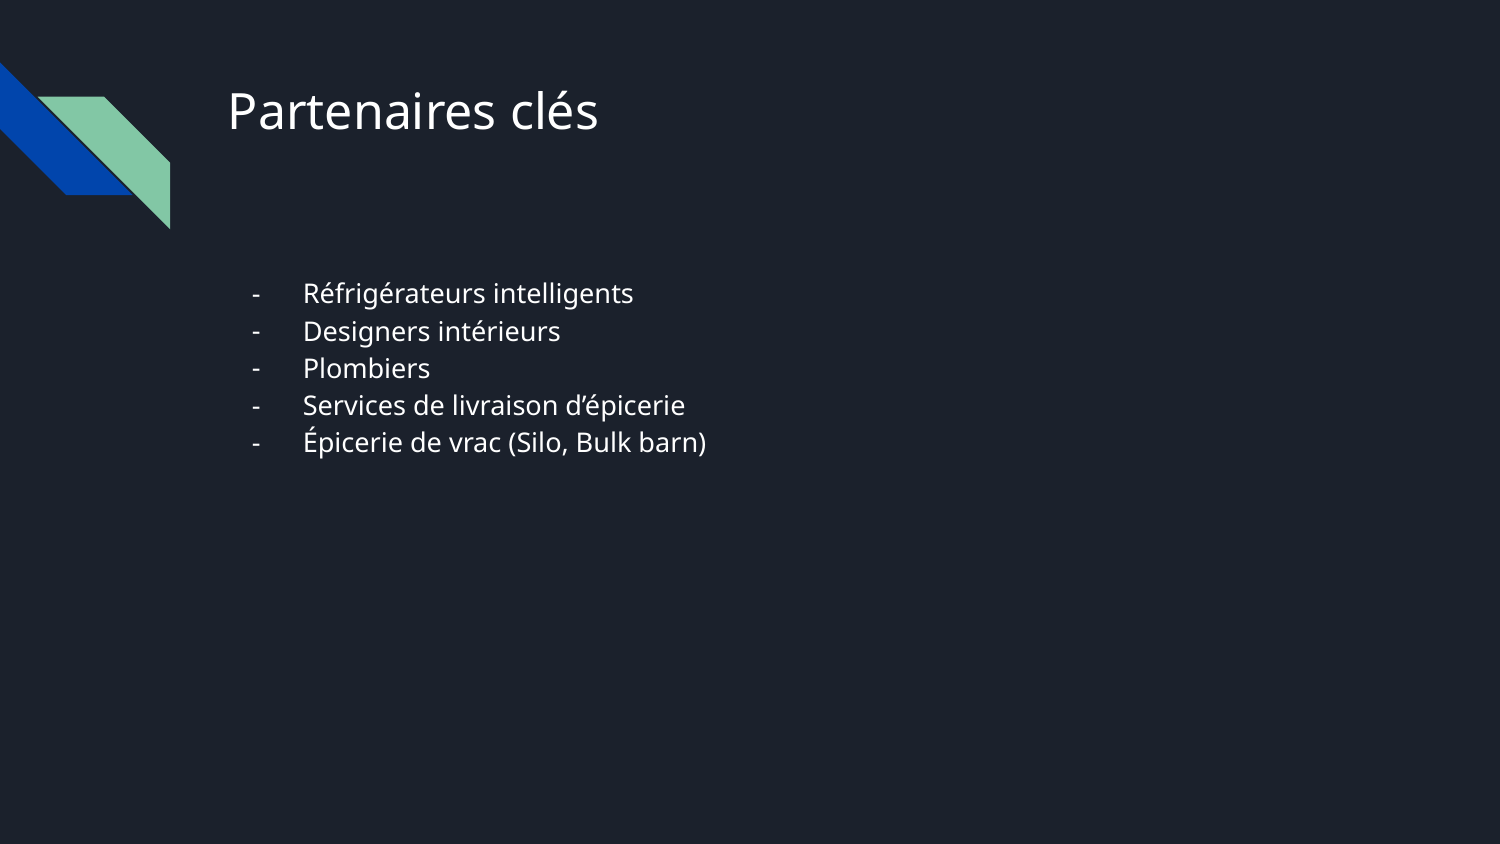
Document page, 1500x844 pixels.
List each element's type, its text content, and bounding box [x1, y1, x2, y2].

list Réfrigérateurs intelligents Designers intérieurs Plombiers Services de livraison d’épicerie Épicerie de vrac (Silo, Bulk barn) [212, 257, 1368, 735]
title Partenaires clés [212, 64, 1368, 215]
